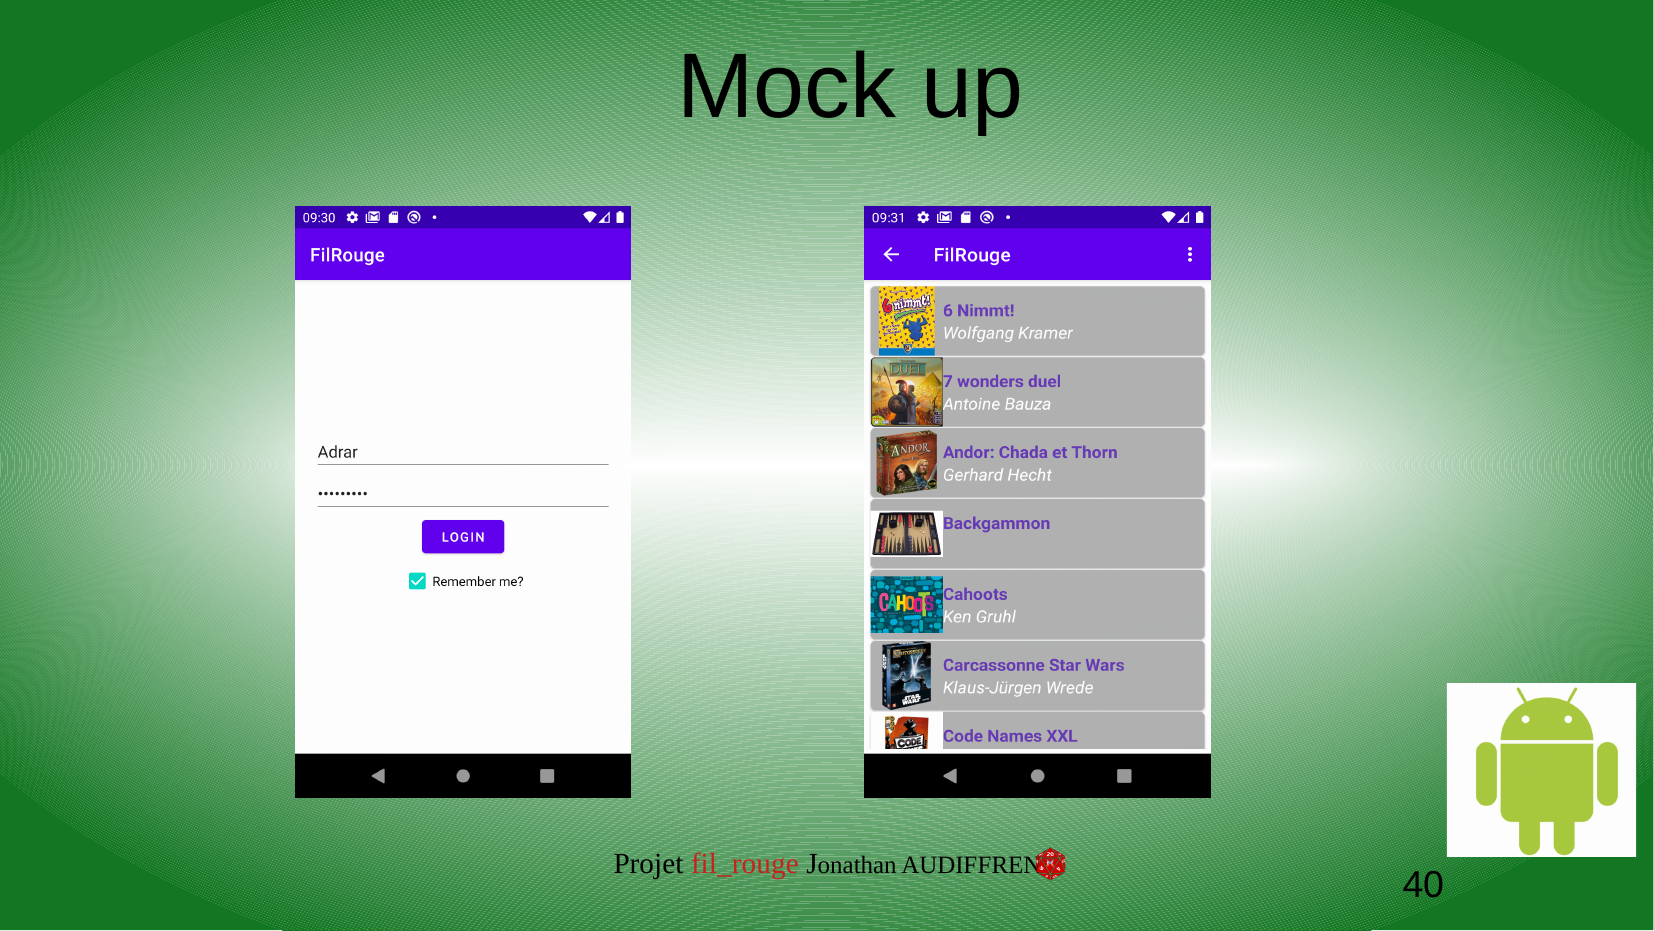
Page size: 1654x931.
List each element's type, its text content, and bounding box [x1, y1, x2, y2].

title Mock up [106, 7, 1595, 163]
picture [1446, 683, 1637, 857]
picture [1033, 847, 1067, 881]
picture [864, 206, 1211, 798]
picture [295, 206, 631, 798]
